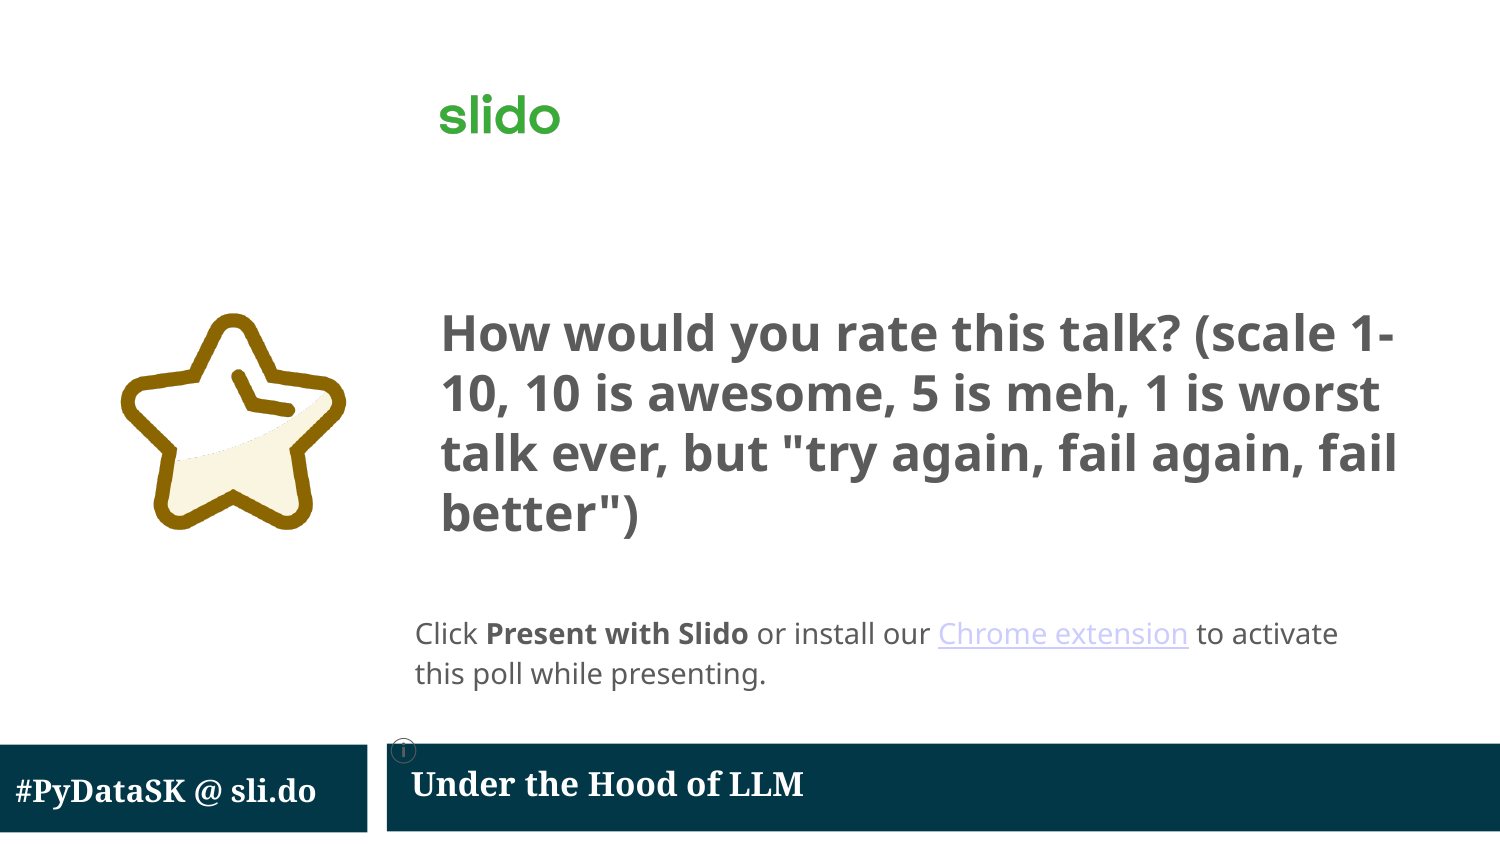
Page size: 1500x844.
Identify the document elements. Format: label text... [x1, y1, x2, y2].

picture [428, 83, 572, 147]
text_box Under the Hood of LLM [400, 740, 1500, 826]
picture [83, 272, 383, 572]
text_box #PyDataSK @ sli.do [0, 755, 400, 824]
text_box Click Present with Slido or install our Chrome extension to activate this poll while presenting. [400, 621, 1392, 685]
text_box ⓘ [375, 718, 425, 755]
text_box How would you rate this talk? (scale 1-10, 10 is awesome, 5 is meh, 1 is worst talk ever, but "try again, fail again, fail better") [425, 316, 1417, 528]
